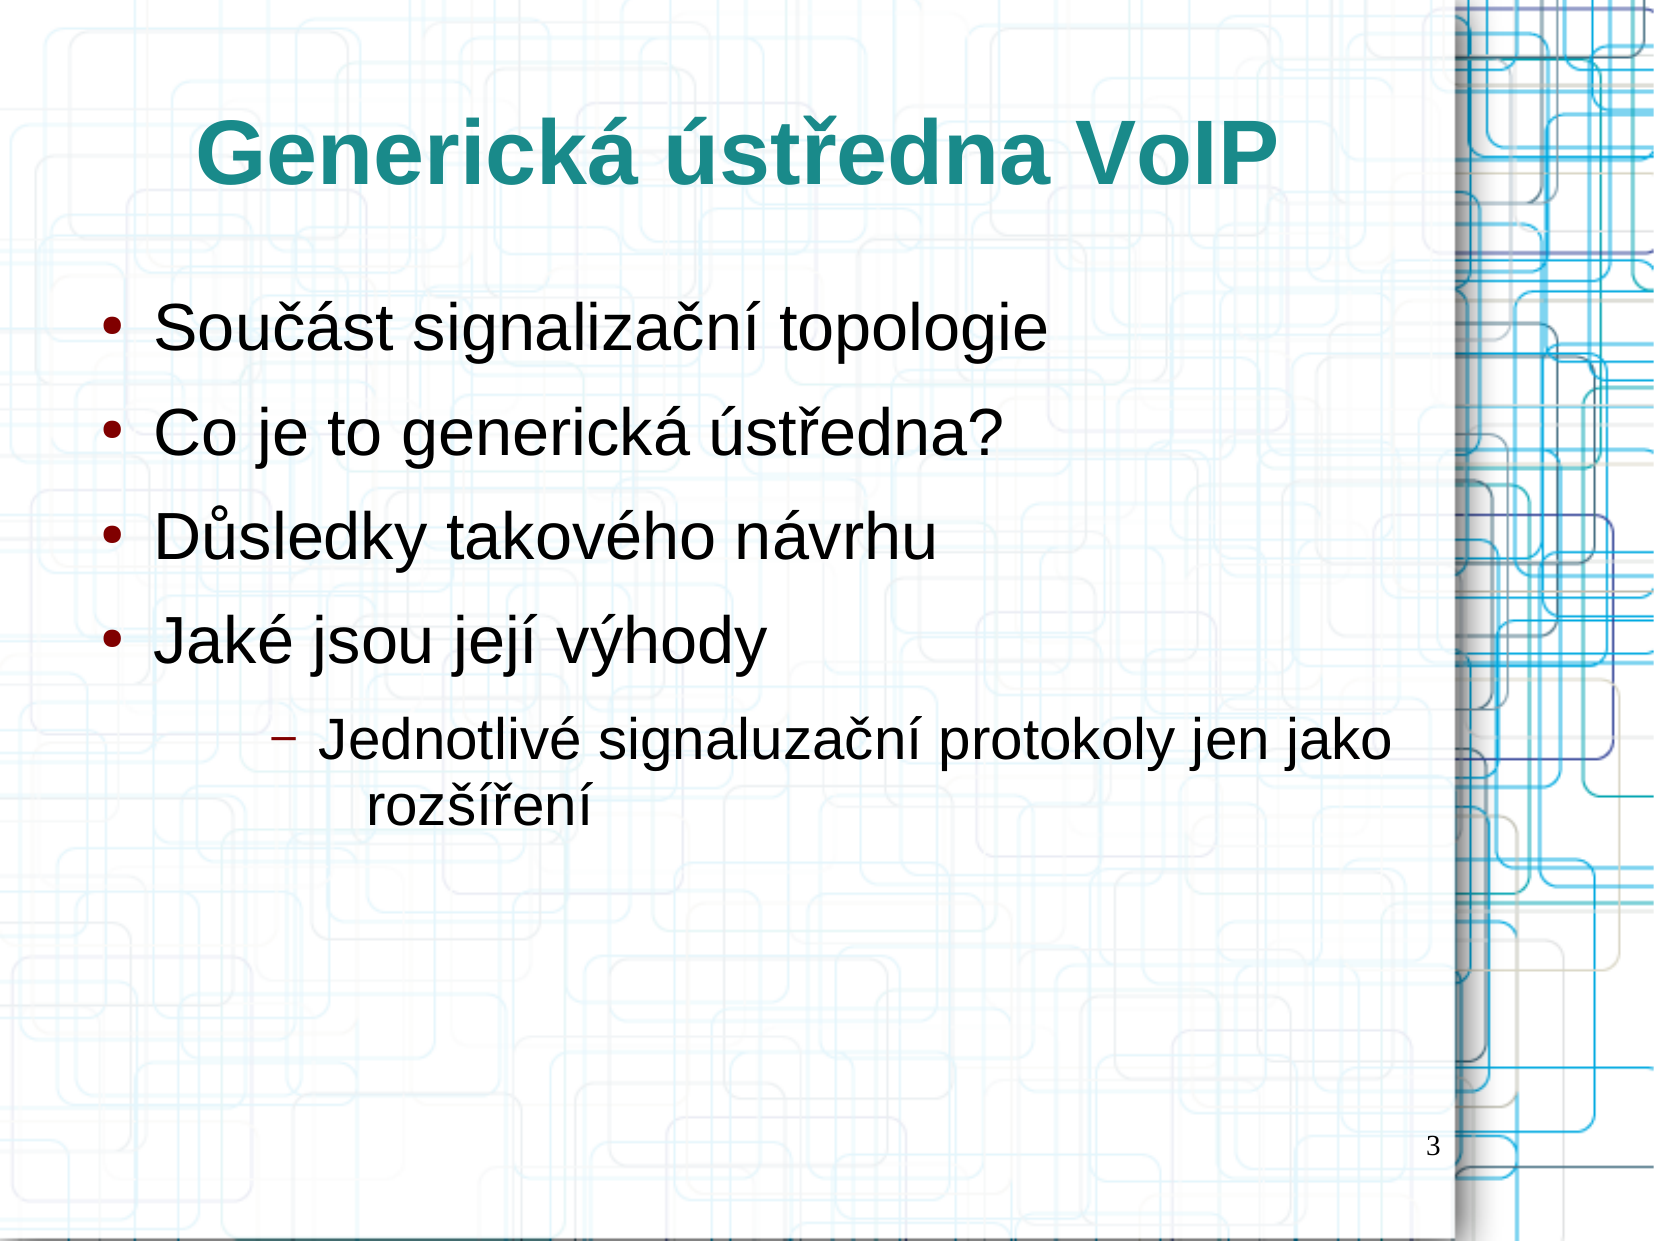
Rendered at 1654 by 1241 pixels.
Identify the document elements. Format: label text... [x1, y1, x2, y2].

picture [0, 0, 1654, 1241]
list Součást signalizační topologie Co je to generická ústředna? Důsledky takového návrhu Jaké jsou její výhody Jednotlivé signaluzační protokoly jen jako rozšíření [82, 290, 1418, 1109]
title Generická ústředna VoIP [59, 49, 1418, 257]
